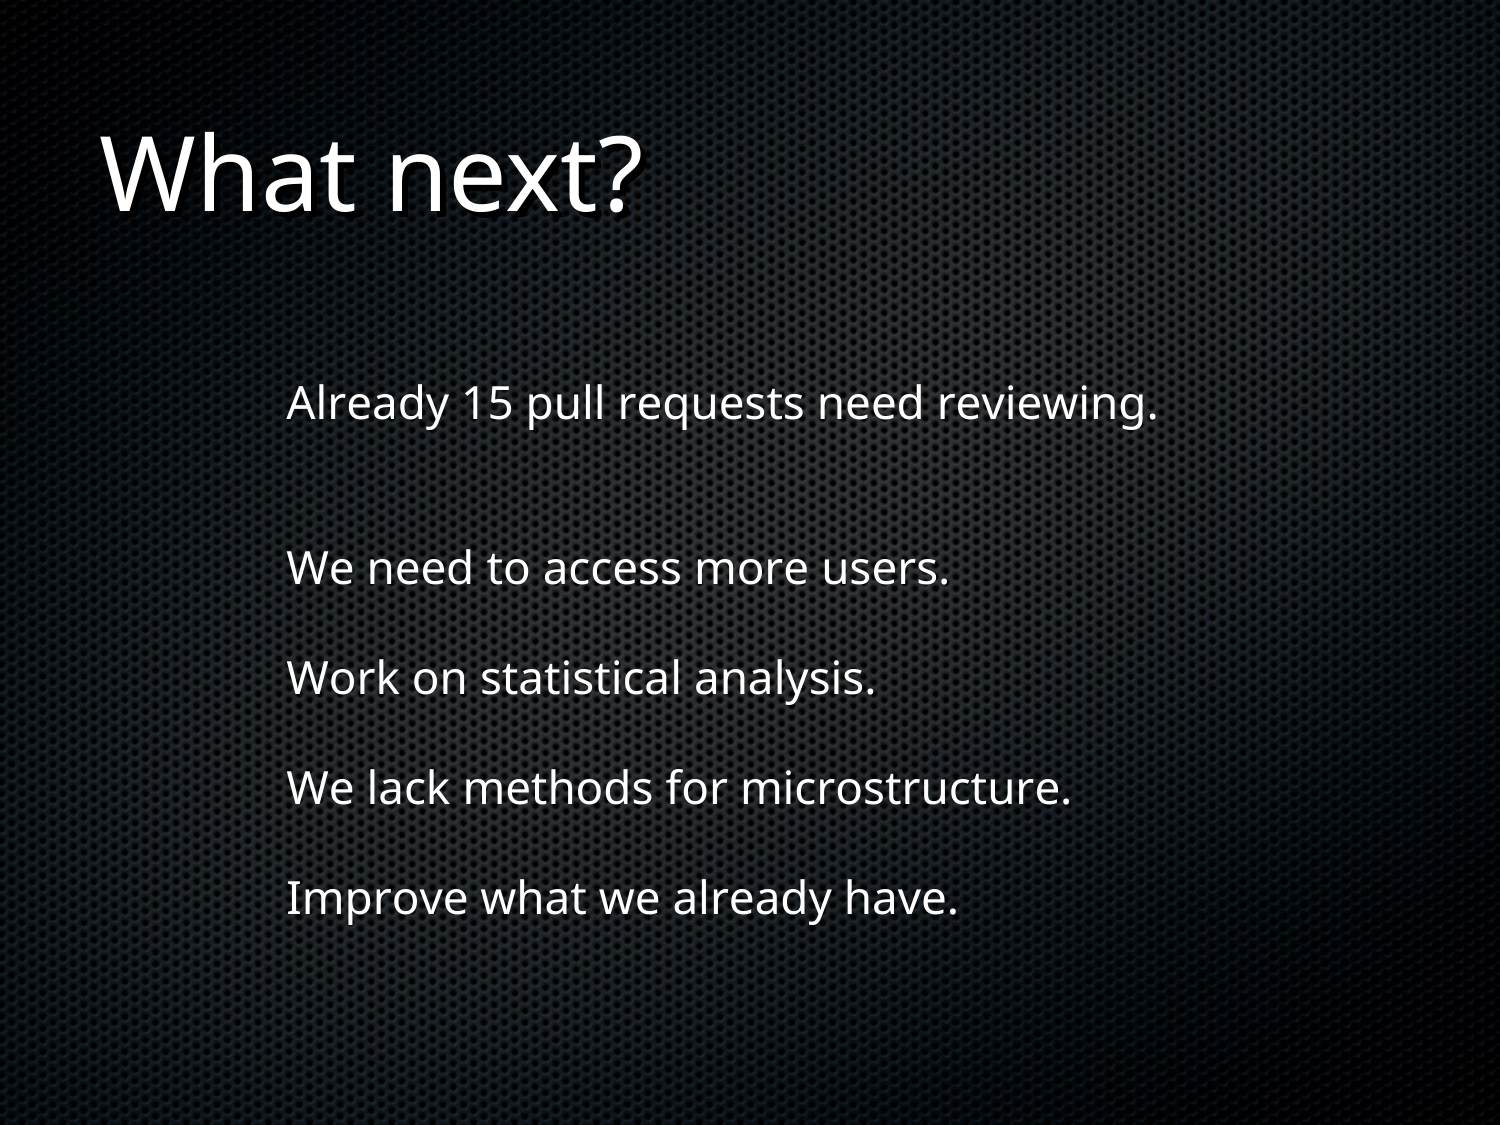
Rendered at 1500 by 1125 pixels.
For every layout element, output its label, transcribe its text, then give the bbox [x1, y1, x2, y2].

text_box Already 15 pull requests need reviewing. We need to access more users. Work on statistical analysis. We lack methods for microstructure. Improve what we already have. [271, 366, 1238, 931]
title What next? [91, 29, 1411, 311]
picture [0, 0, 1500, 1125]
